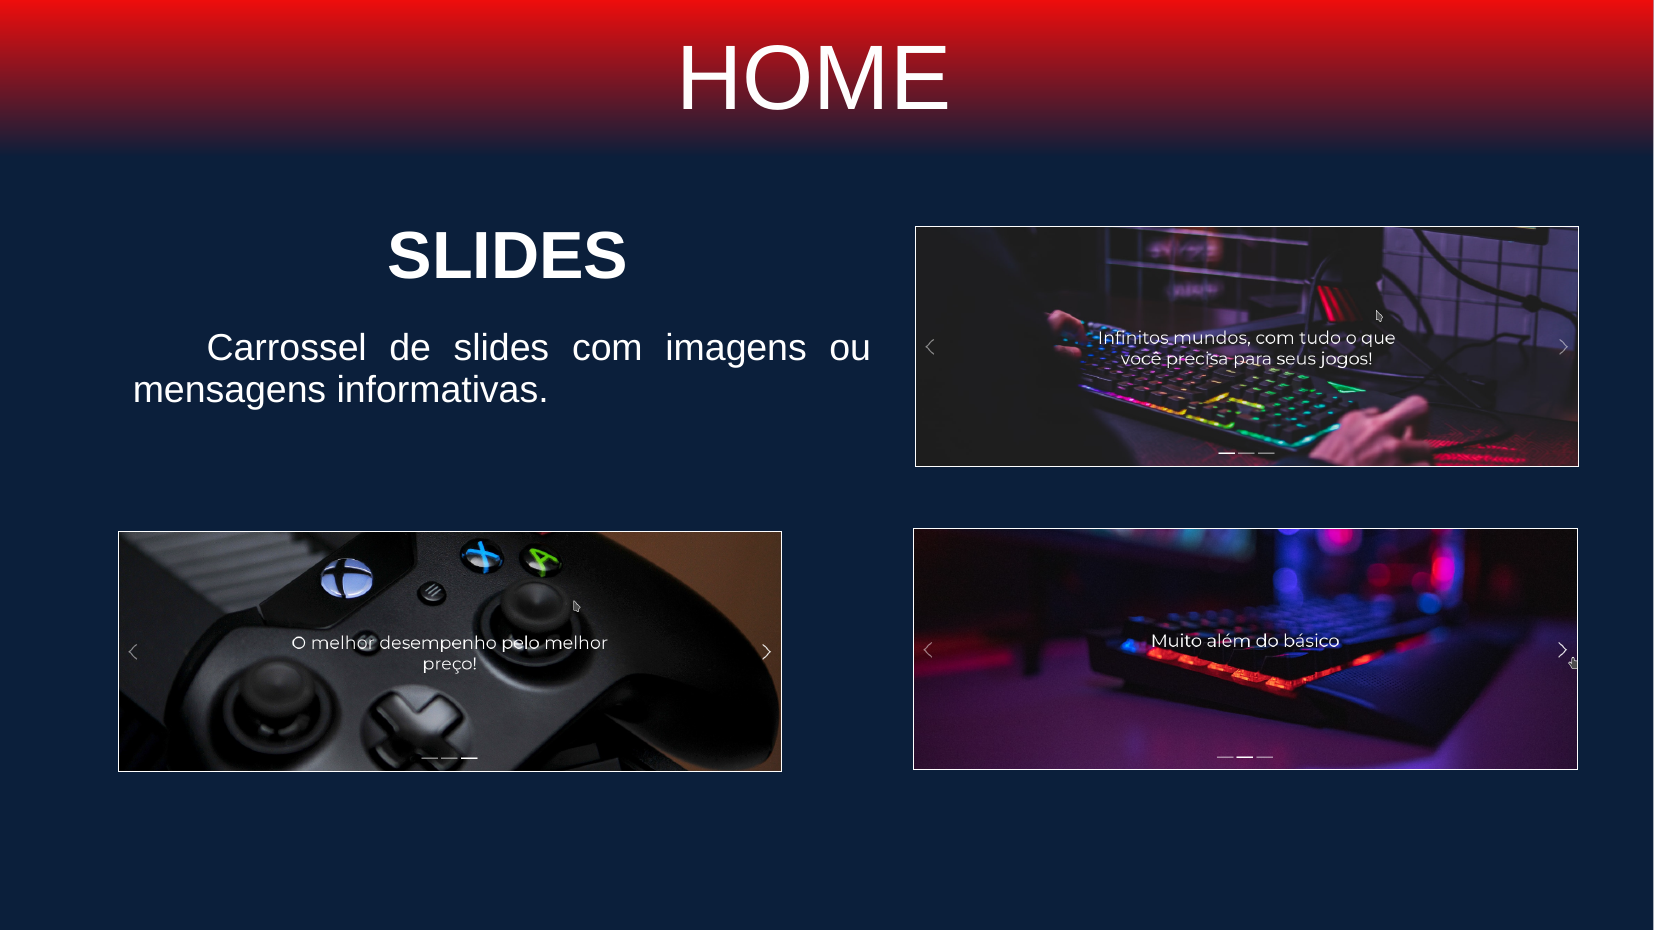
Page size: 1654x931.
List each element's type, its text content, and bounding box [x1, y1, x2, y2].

list SLIDES [88, 217, 857, 325]
picture [915, 226, 1579, 467]
picture [118, 531, 782, 772]
text_box Carrossel de slides com imagens ou mensagens informativas. [118, 318, 886, 460]
title HOME [0, 0, 1654, 156]
picture [913, 528, 1578, 770]
